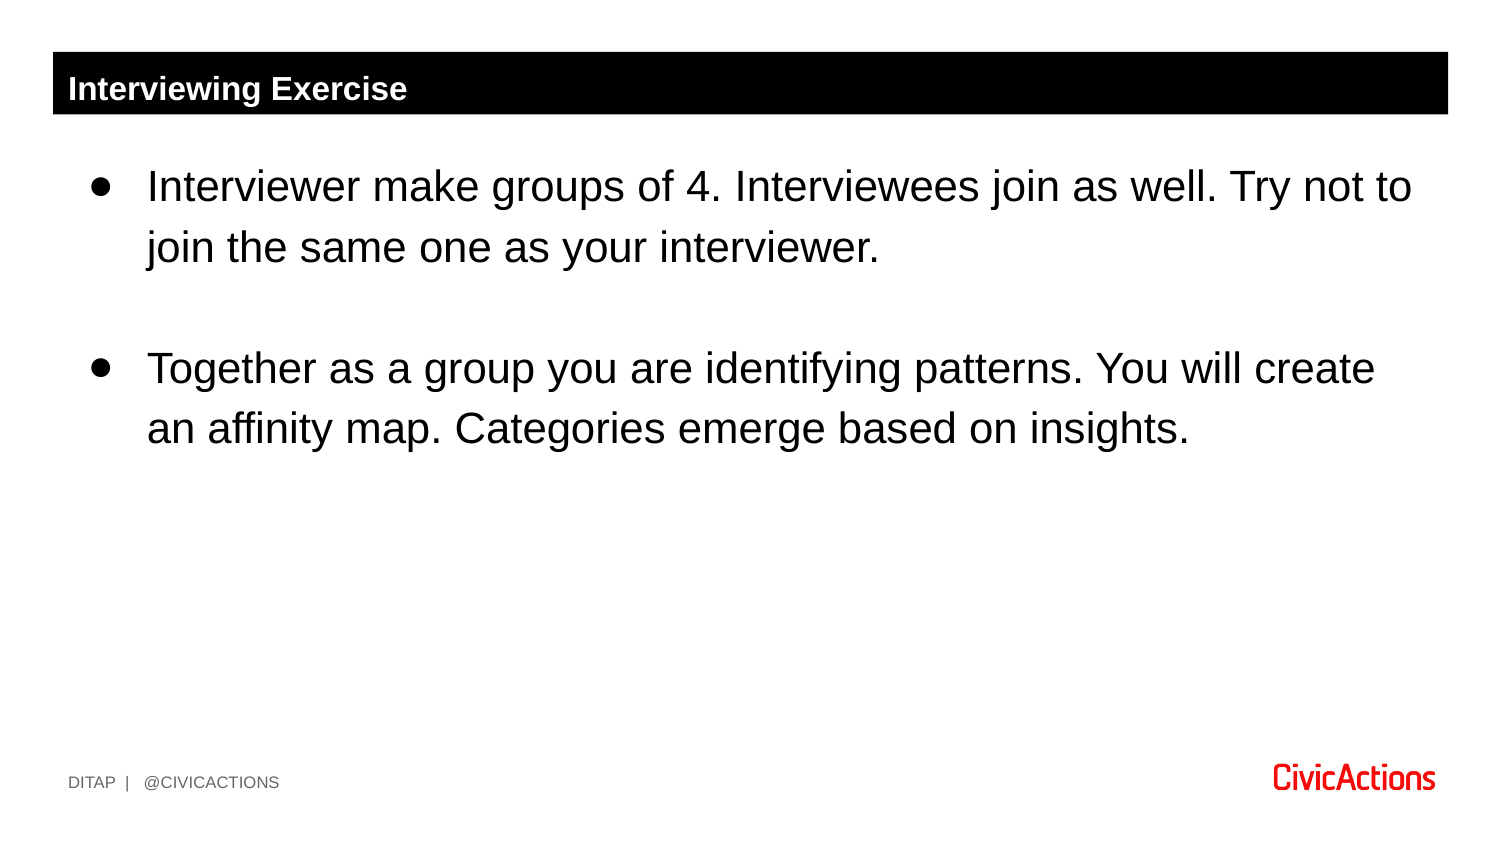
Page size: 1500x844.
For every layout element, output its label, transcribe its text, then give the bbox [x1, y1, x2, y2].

title Interviewing Exercise [53, 51, 1449, 115]
text_box Interviewer make groups of 4. Interviewees join as well. Try not to join the same one as your interviewer. Together as a group you are identifying patterns. You will create an affinity map. Categories emerge based on insights. [56, 135, 1443, 844]
